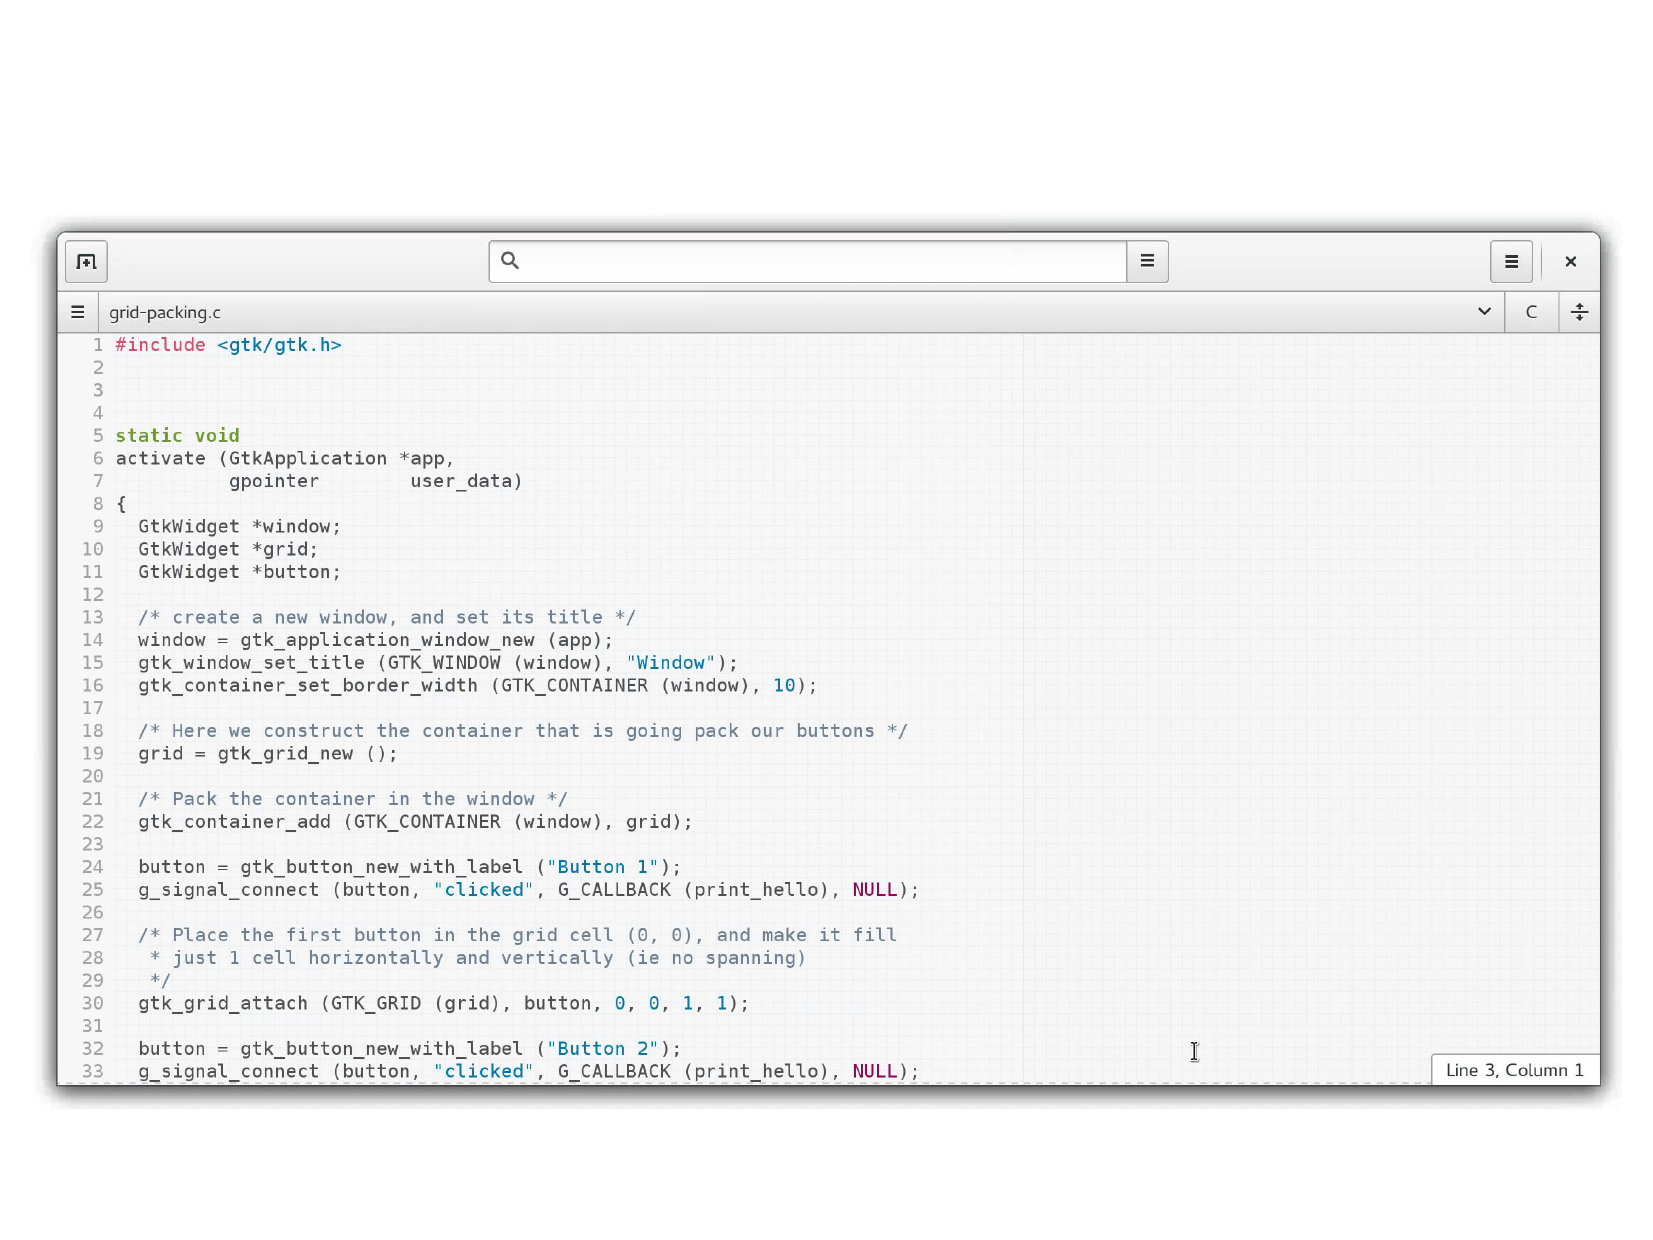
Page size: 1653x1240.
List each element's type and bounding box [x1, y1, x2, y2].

text_box [20, 85, 1633, 1156]
